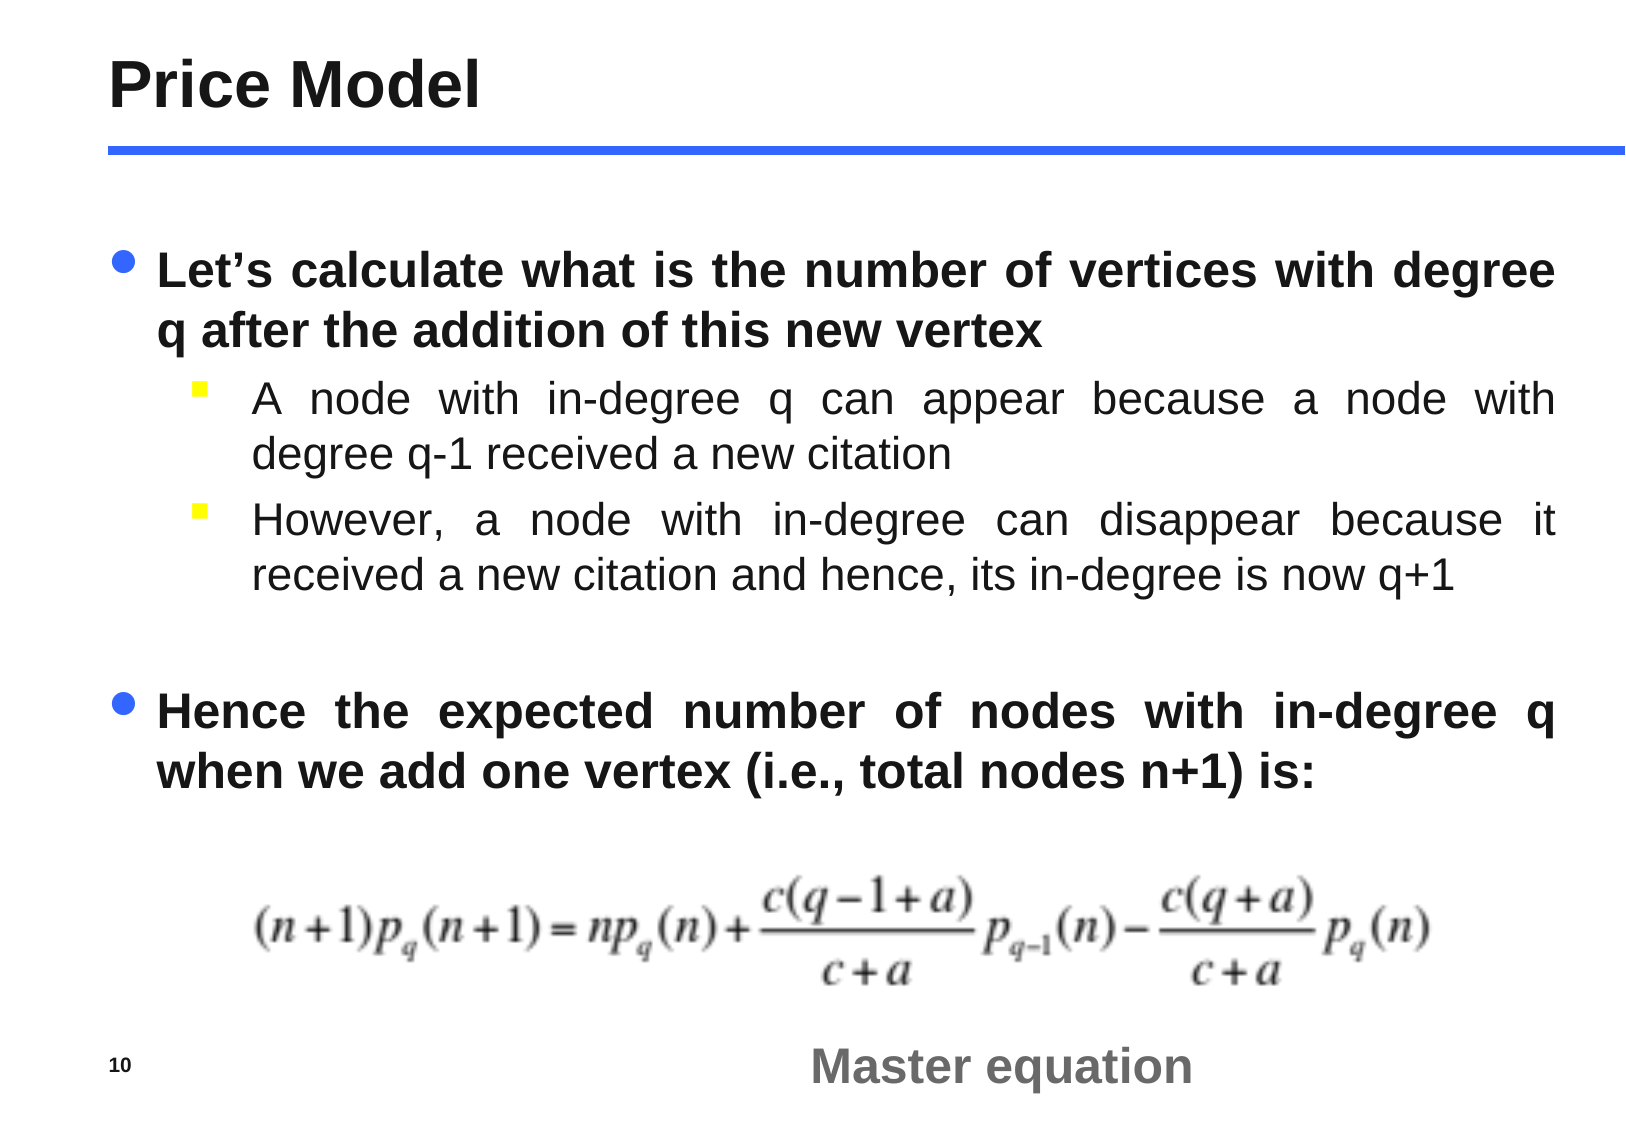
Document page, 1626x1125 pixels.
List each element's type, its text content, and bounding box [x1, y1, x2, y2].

title Price Model [108, 30, 1558, 131]
text_box <number> [108, 1051, 188, 1077]
list Let’s calculate what is the number of vertices with degree q after the addition of this new vertex A node with in-degree q can appear because a node with degree q-1 received a new citation However, a node with in-degree can disappear because it received a new citation and hence, its in-degree is now q+1 Hence the expected number of nodes with in-degree q when we add one vertex (i.e., total nodes n+1) is: [108, 237, 1558, 975]
chart [249, 860, 1436, 990]
text_box Master equation [795, 1025, 1209, 1102]
